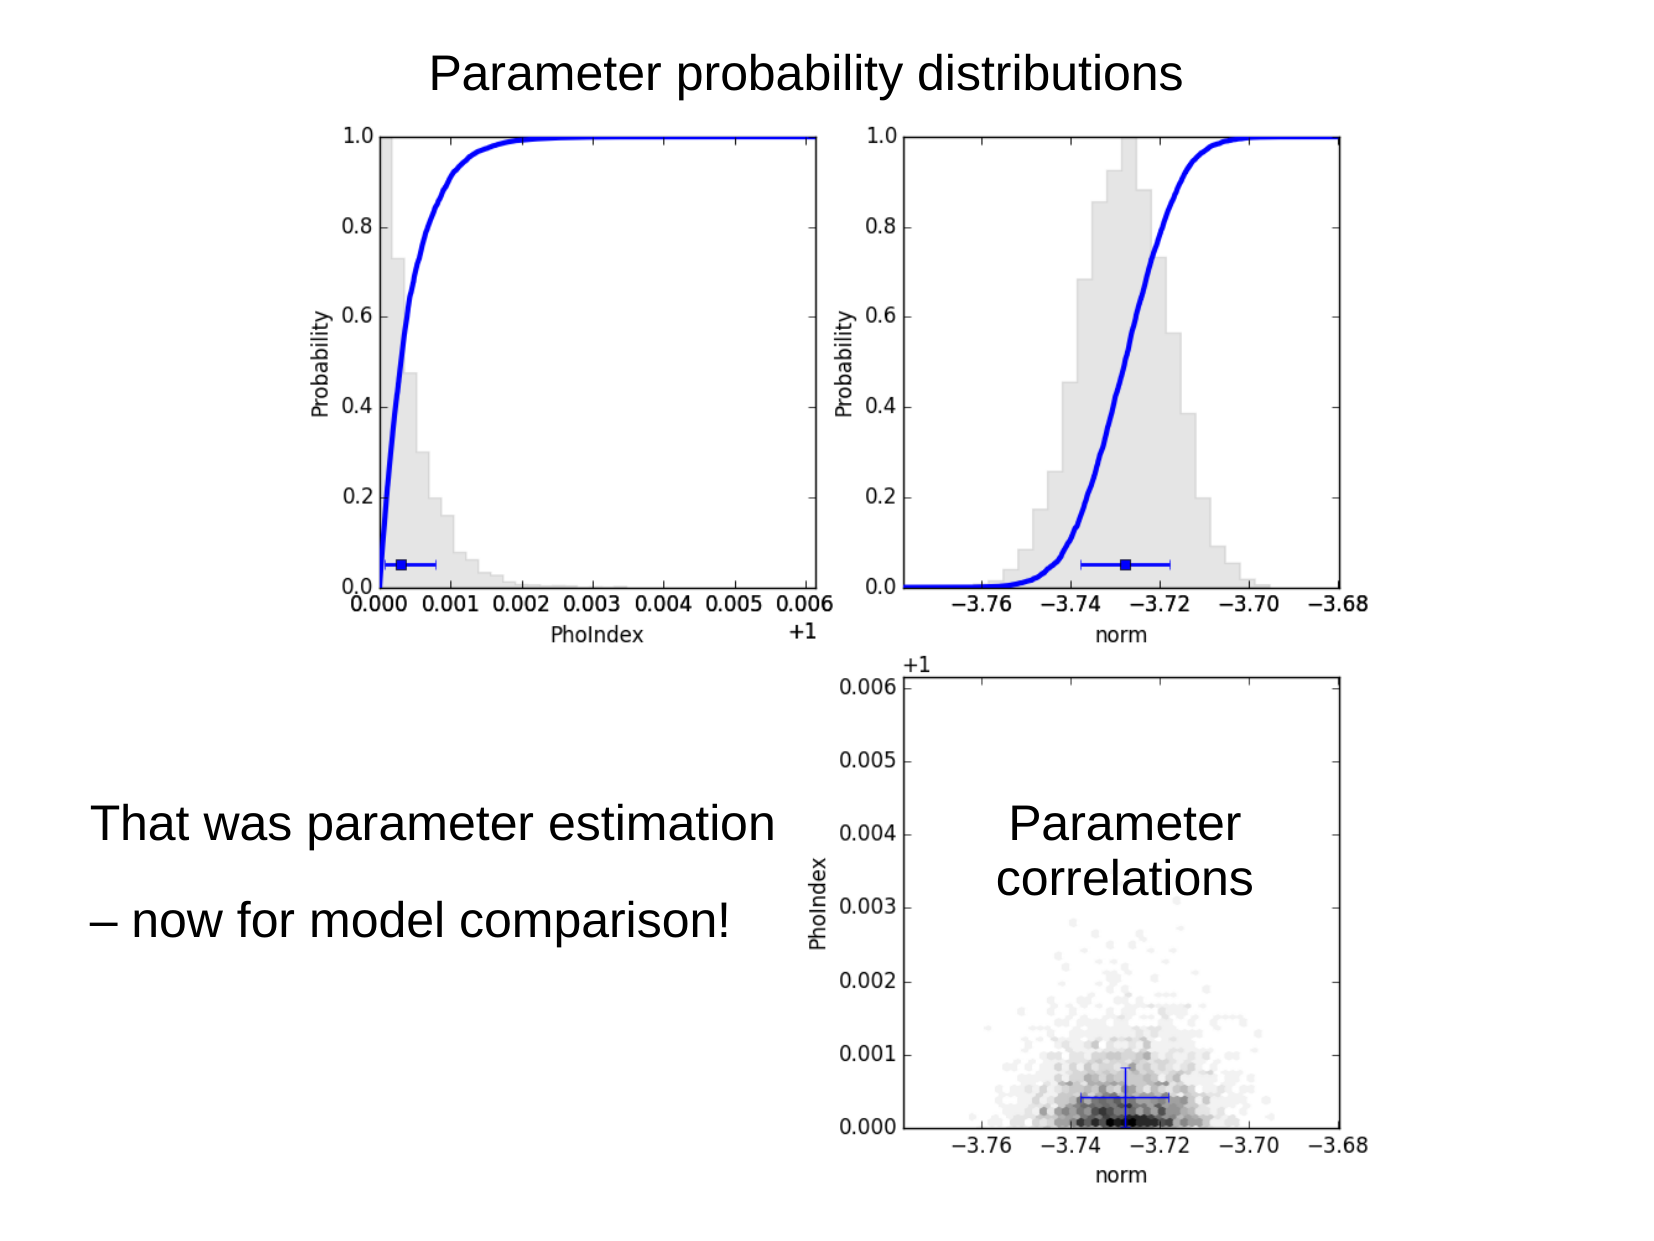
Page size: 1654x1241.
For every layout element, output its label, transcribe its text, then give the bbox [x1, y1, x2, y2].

text_box That was parameter estimation – now for model comparison! [75, 787, 796, 1070]
text_box Parameter probability distributions [262, 37, 1351, 137]
picture [225, 13, 1463, 1241]
text_box Parameter correlations [975, 787, 1276, 976]
